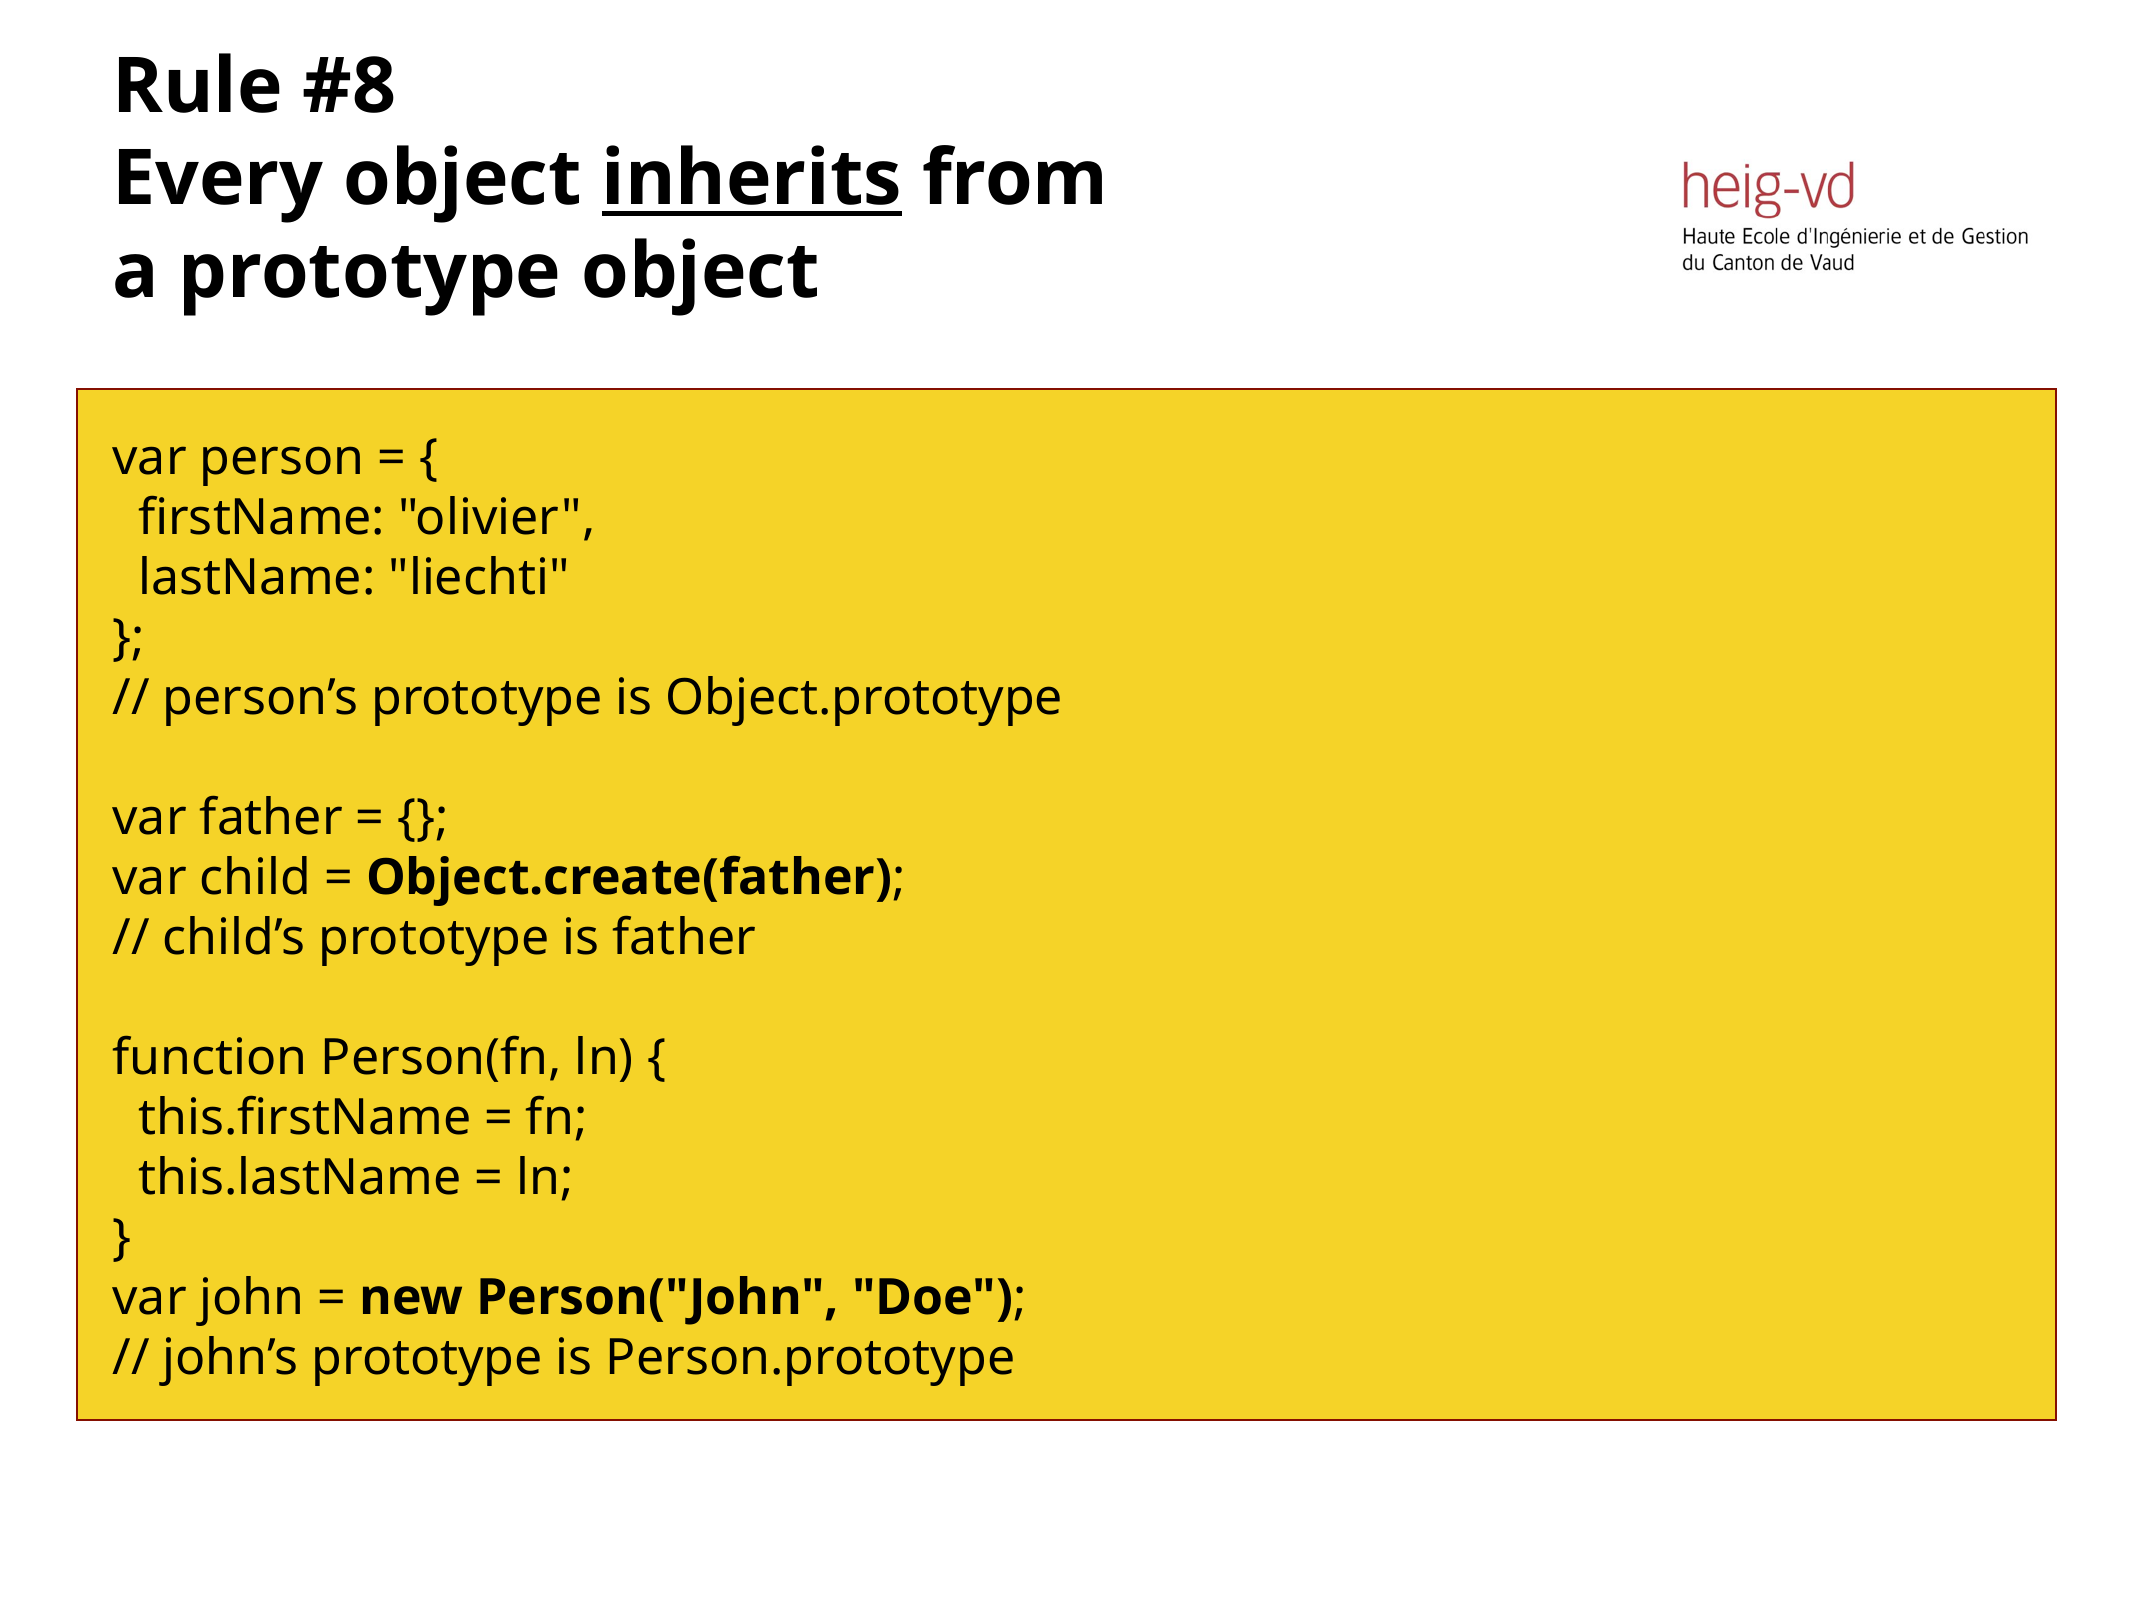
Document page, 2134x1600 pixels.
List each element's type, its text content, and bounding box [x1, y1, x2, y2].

picture [1672, 149, 2036, 284]
text_box Rule #8 Every object inherits from a prototype object [104, 26, 1159, 321]
text_box var person = { firstName: "olivier", lastName: "liechti" }; // person’s prototype is Object.prototype var father = {}; var child = Object.create(father); // child’s prototype is father function Person(fn, ln) { this.firstName = fn; this.lastName = ln; } var john = new Person("John", "Doe"); // john’s prototype is Person.prototype [77, 388, 2057, 1420]
